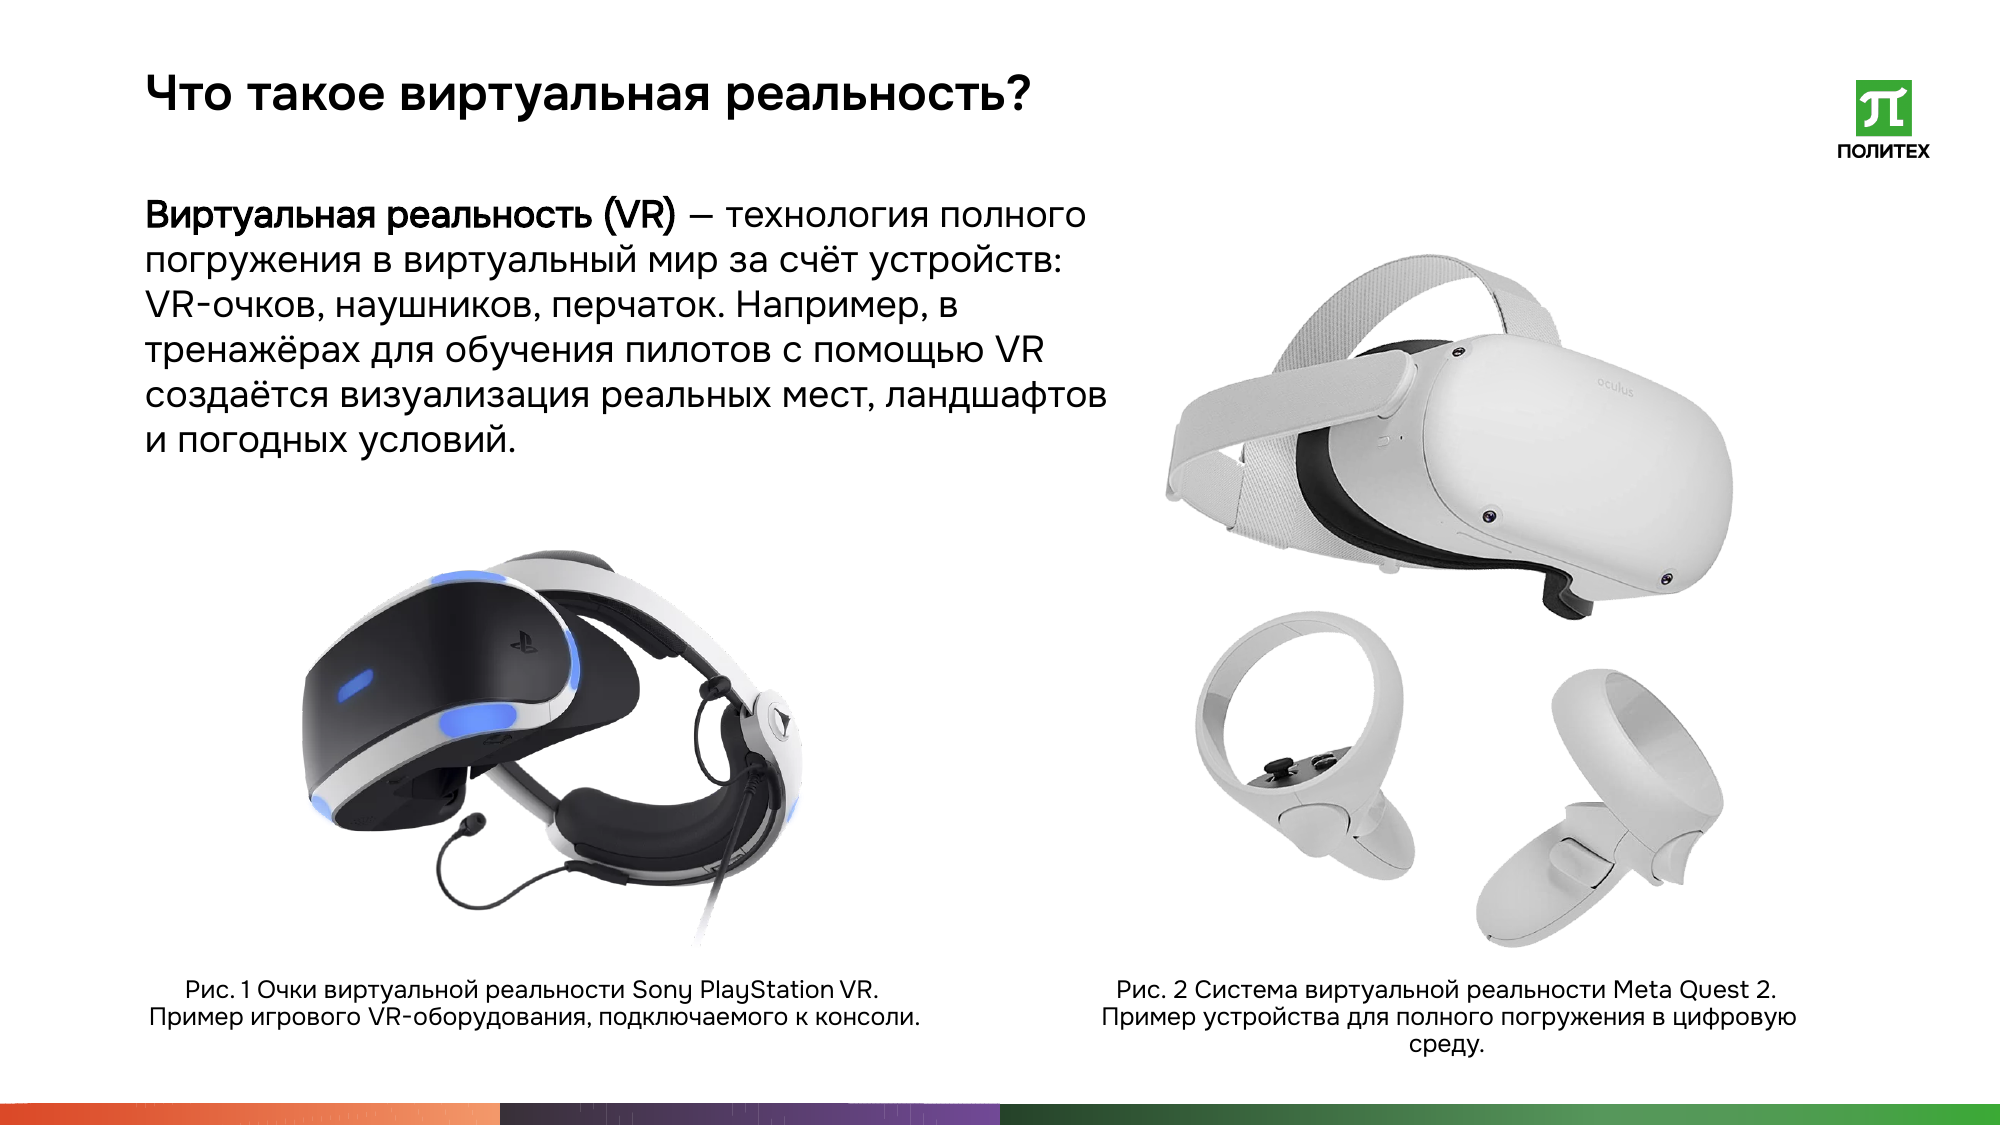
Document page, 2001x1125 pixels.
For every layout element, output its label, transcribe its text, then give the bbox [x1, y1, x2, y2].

title Что такое виртуальная реальность? [130, 60, 1612, 160]
picture [95, 467, 1012, 948]
text_box Рис. 1 Очки виртуальной реальности Sony PlayStation VR. Пример игрового VR-оборудования, подключаемого к консоли. [70, 969, 1000, 1039]
picture [1164, 253, 1734, 948]
text_box Рис. 2 Система виртуальной реальности Meta Quest 2. Пример устройства для полного погружения в цифровую среду. [1046, 969, 1854, 1066]
picture [1838, 80, 1930, 158]
text_box Виртуальная реальность (VR) — технология полного погружения в виртуальный мир за счёт устройств: VR-очков, наушников, перчаток. Например, в тренажёрах для обучения пилотов с помощью VR создаётся визуализация реальных мест, ландшафтов и погодных условий. [130, 182, 1130, 513]
